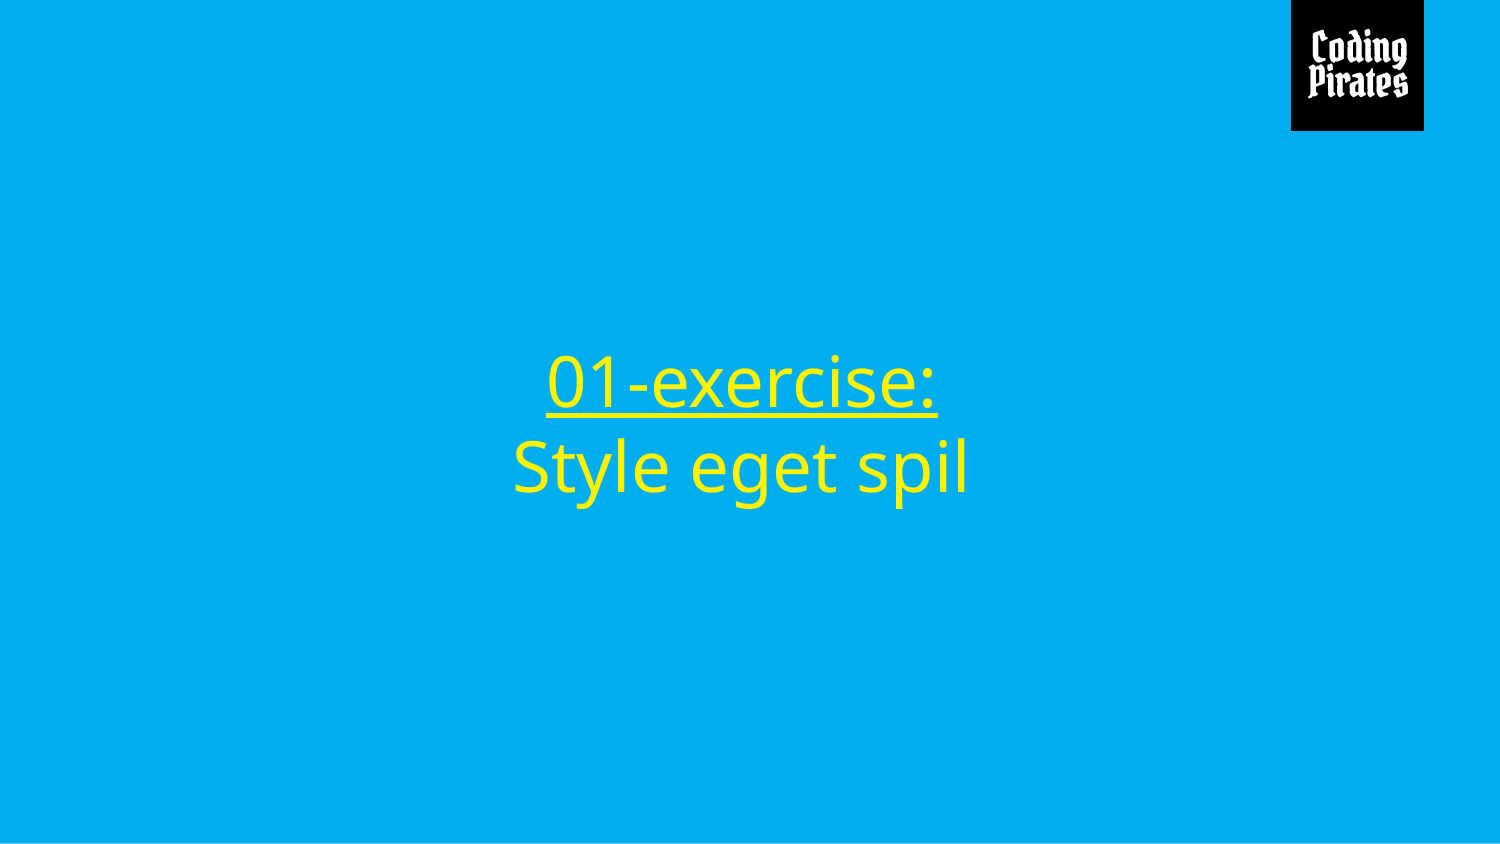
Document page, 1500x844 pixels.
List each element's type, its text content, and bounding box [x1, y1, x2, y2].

picture [1292, 0, 1423, 130]
title 01-exercise: Style eget spil [12, 352, 1472, 491]
